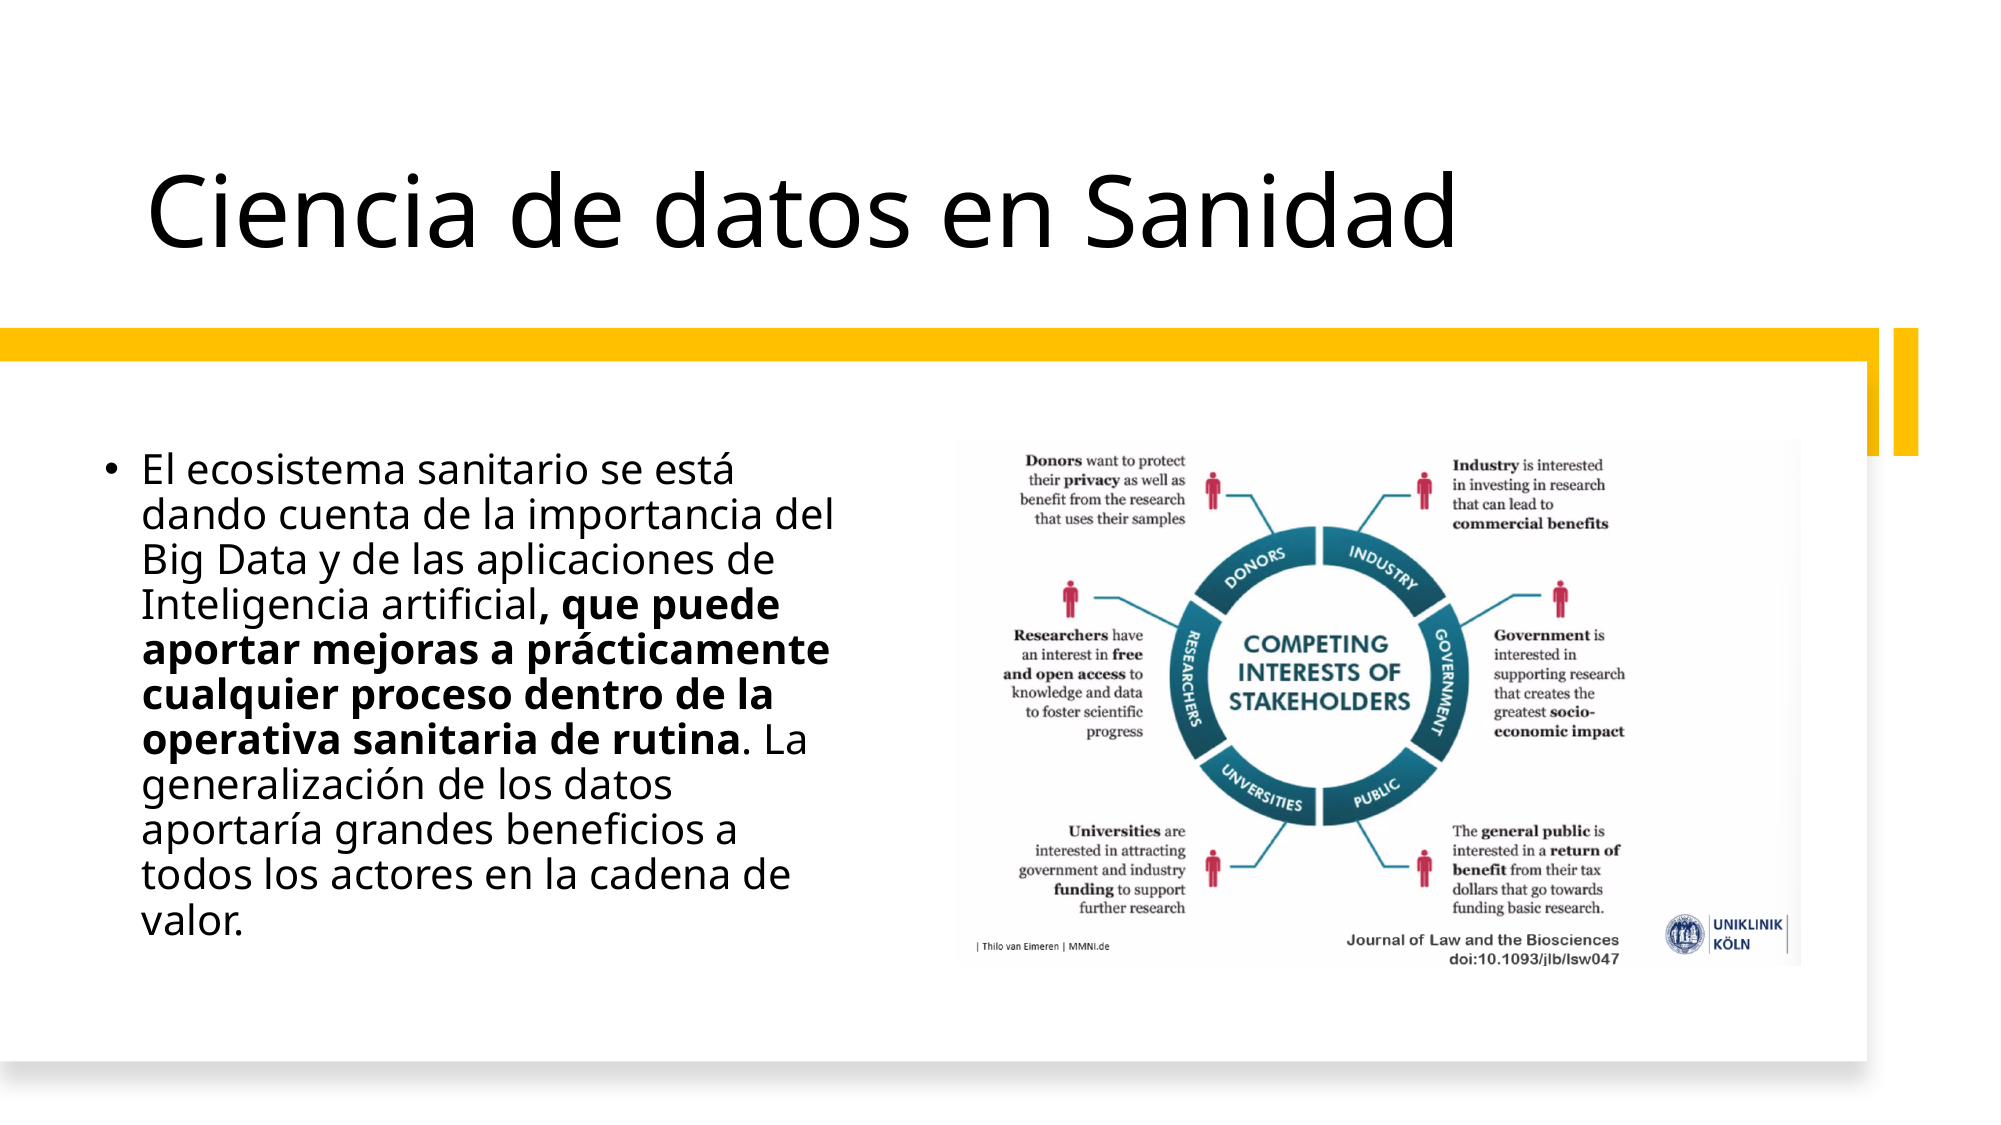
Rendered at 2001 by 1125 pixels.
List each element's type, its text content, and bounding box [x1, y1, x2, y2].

picture [955, 439, 1801, 966]
title Ciencia de datos en Sanidad [130, 63, 1782, 277]
text_box [1893, 327, 1919, 456]
list El ecosistema sanitario se está dando cuenta de la importancia del Big Data y de las aplicaciones de Inteligencia artificial, que puede aportar mejoras a prácticamente cualquier proceso dentro de la operativa sanitaria de rutina. La generalización de los datos aportaría grandes beneficios a todos los actores en la cadena de valor. [89, 426, 875, 966]
text_box [0, 327, 1879, 1062]
